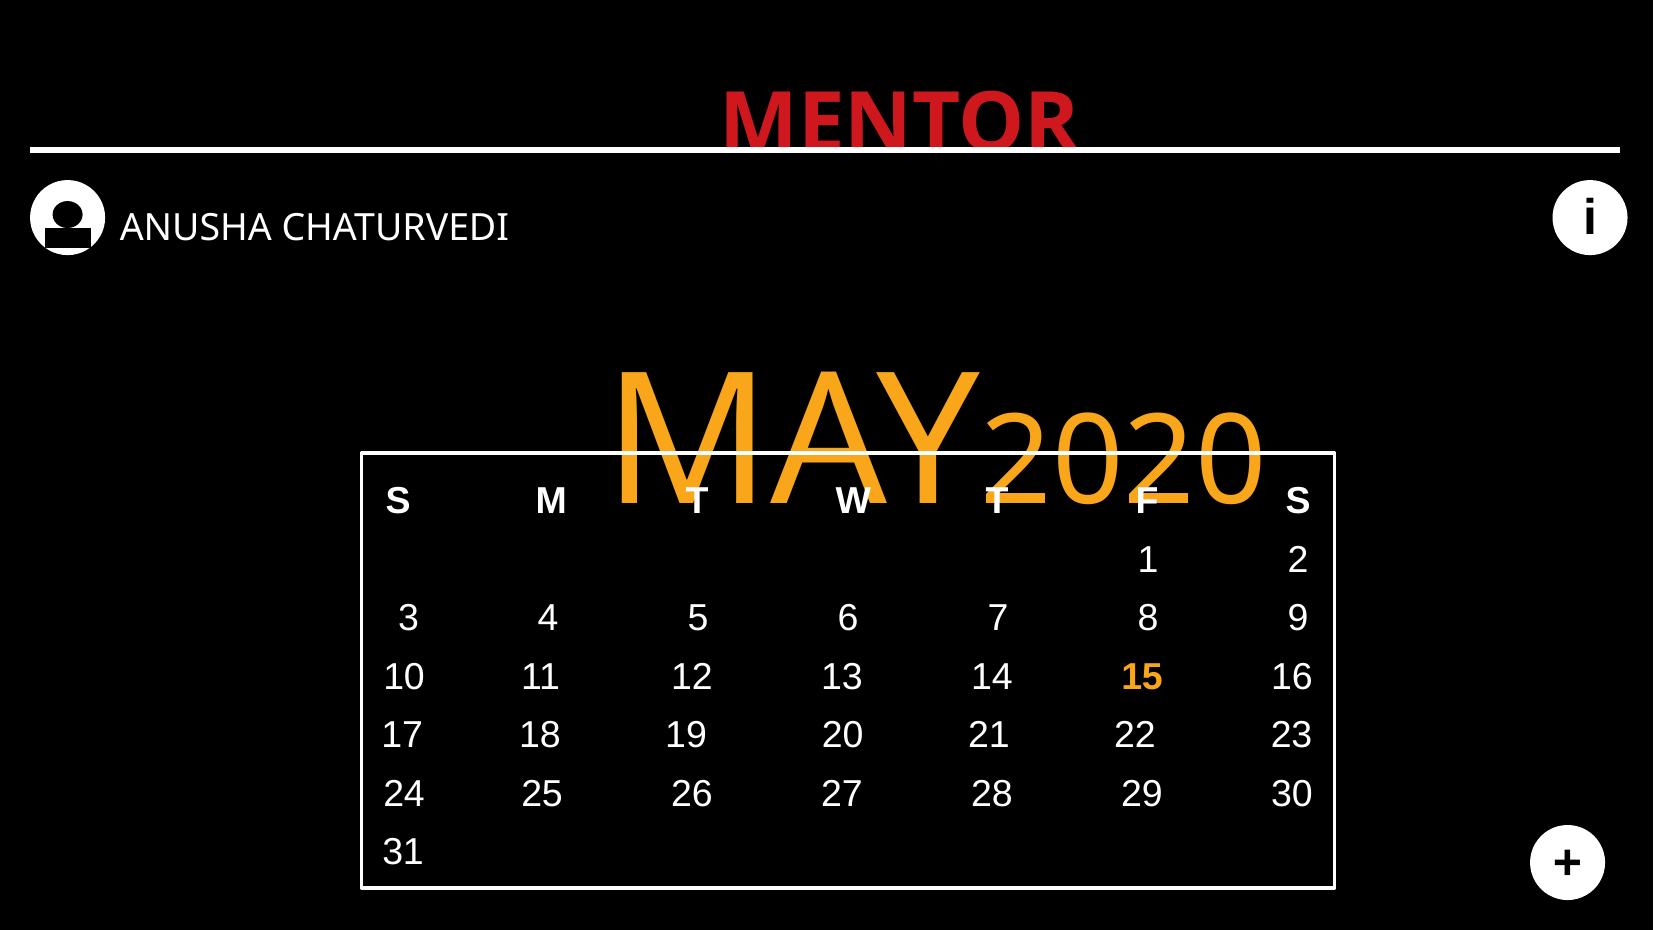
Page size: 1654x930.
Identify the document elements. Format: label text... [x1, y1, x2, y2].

text_box MAY2020 [589, 455, 1064, 472]
text_box 31 [367, 823, 439, 881]
text_box MAY2020 [589, 300, 1064, 451]
text_box 1 2 [372, 531, 1324, 588]
text_box 3 4 5 6 7 8 9 [372, 589, 1324, 647]
text_box 10 11 12 13 14 15 16 [368, 648, 1328, 705]
text_box 24 25 26 27 28 29 30 [368, 765, 1328, 822]
text_box MENTOR [705, 55, 948, 147]
text_box i [1552, 180, 1628, 256]
text_box S M T W T F S [370, 472, 1326, 530]
text_box + [1530, 825, 1606, 901]
text_box [30, 180, 106, 256]
text_box 17 18 19 20 21 22 23 [366, 706, 1330, 764]
text_box ANUSHA CHATURVEDI [105, 193, 394, 246]
